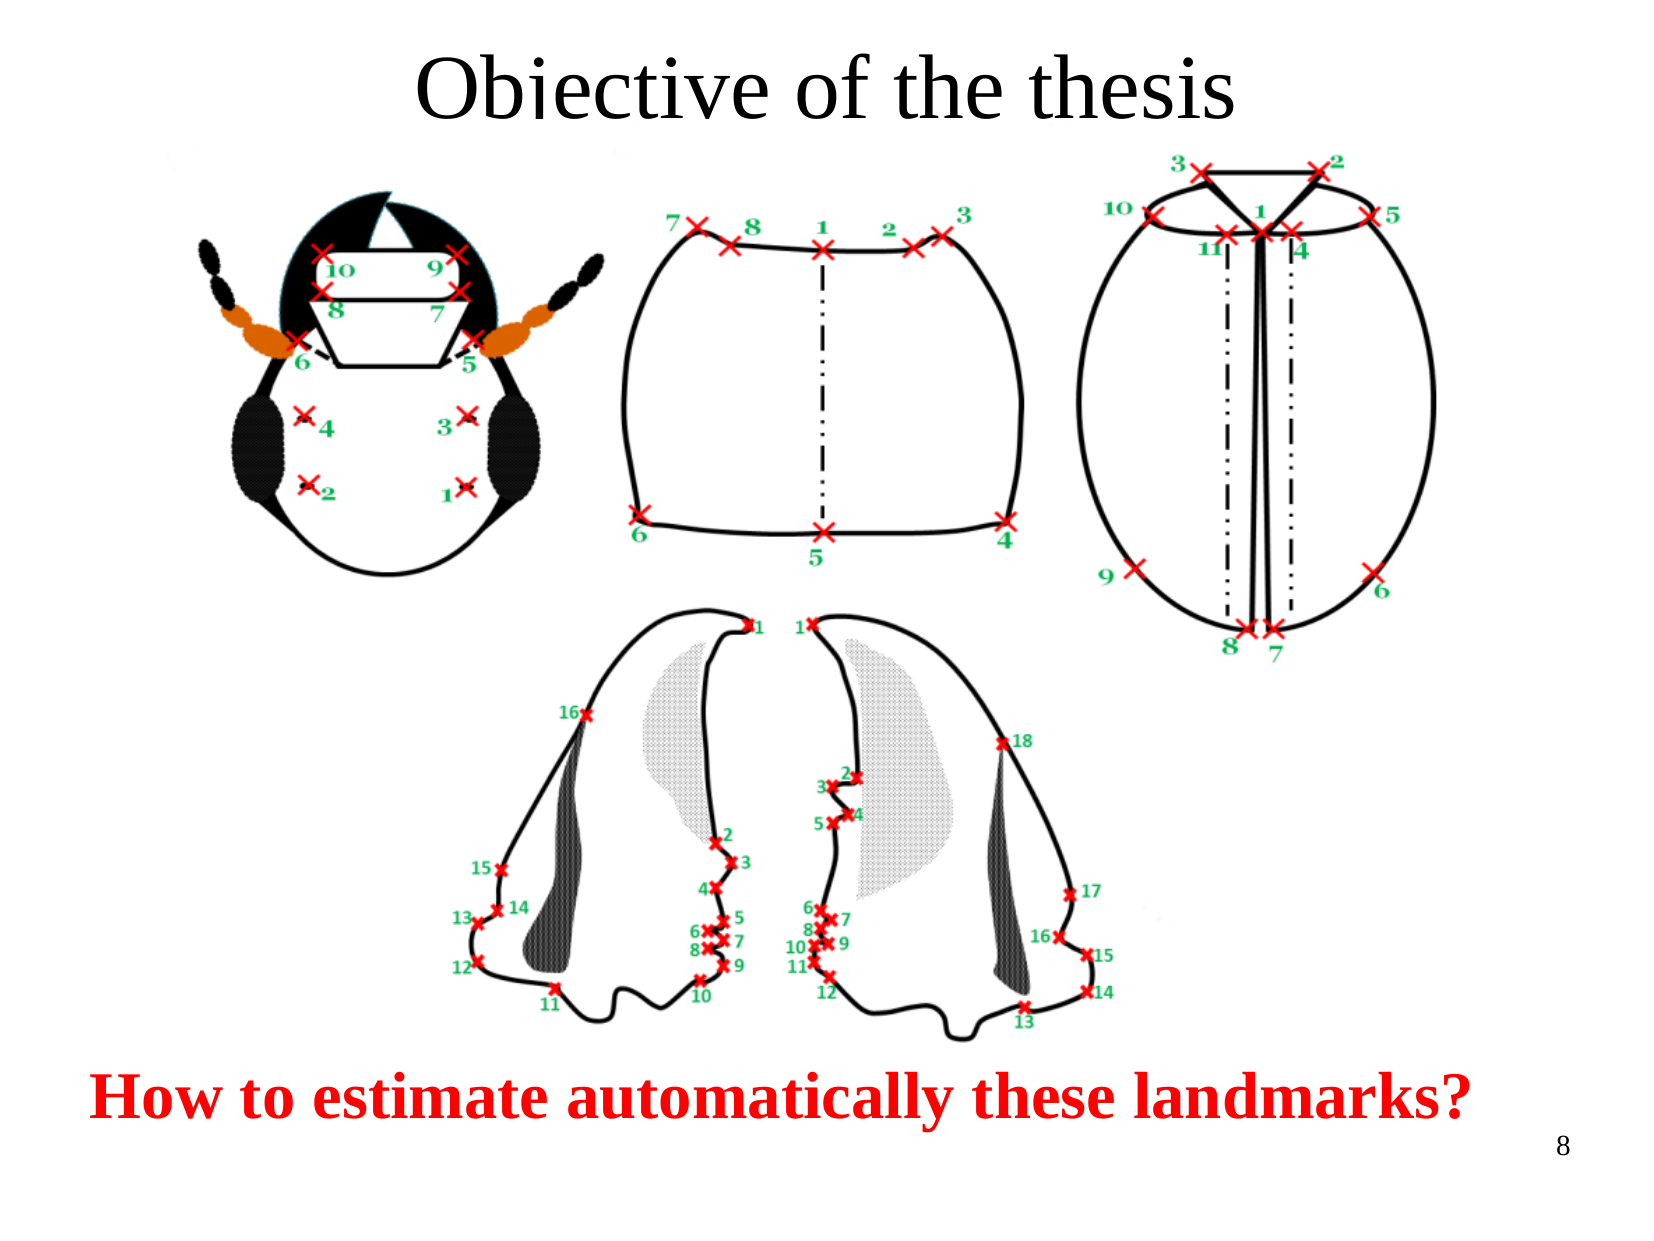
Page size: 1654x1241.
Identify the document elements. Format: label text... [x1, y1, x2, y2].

picture [150, 119, 1456, 1051]
title Objective of the thesis [82, 0, 1571, 192]
text_box How to estimate automatically these landmarks? [75, 1052, 1606, 1216]
